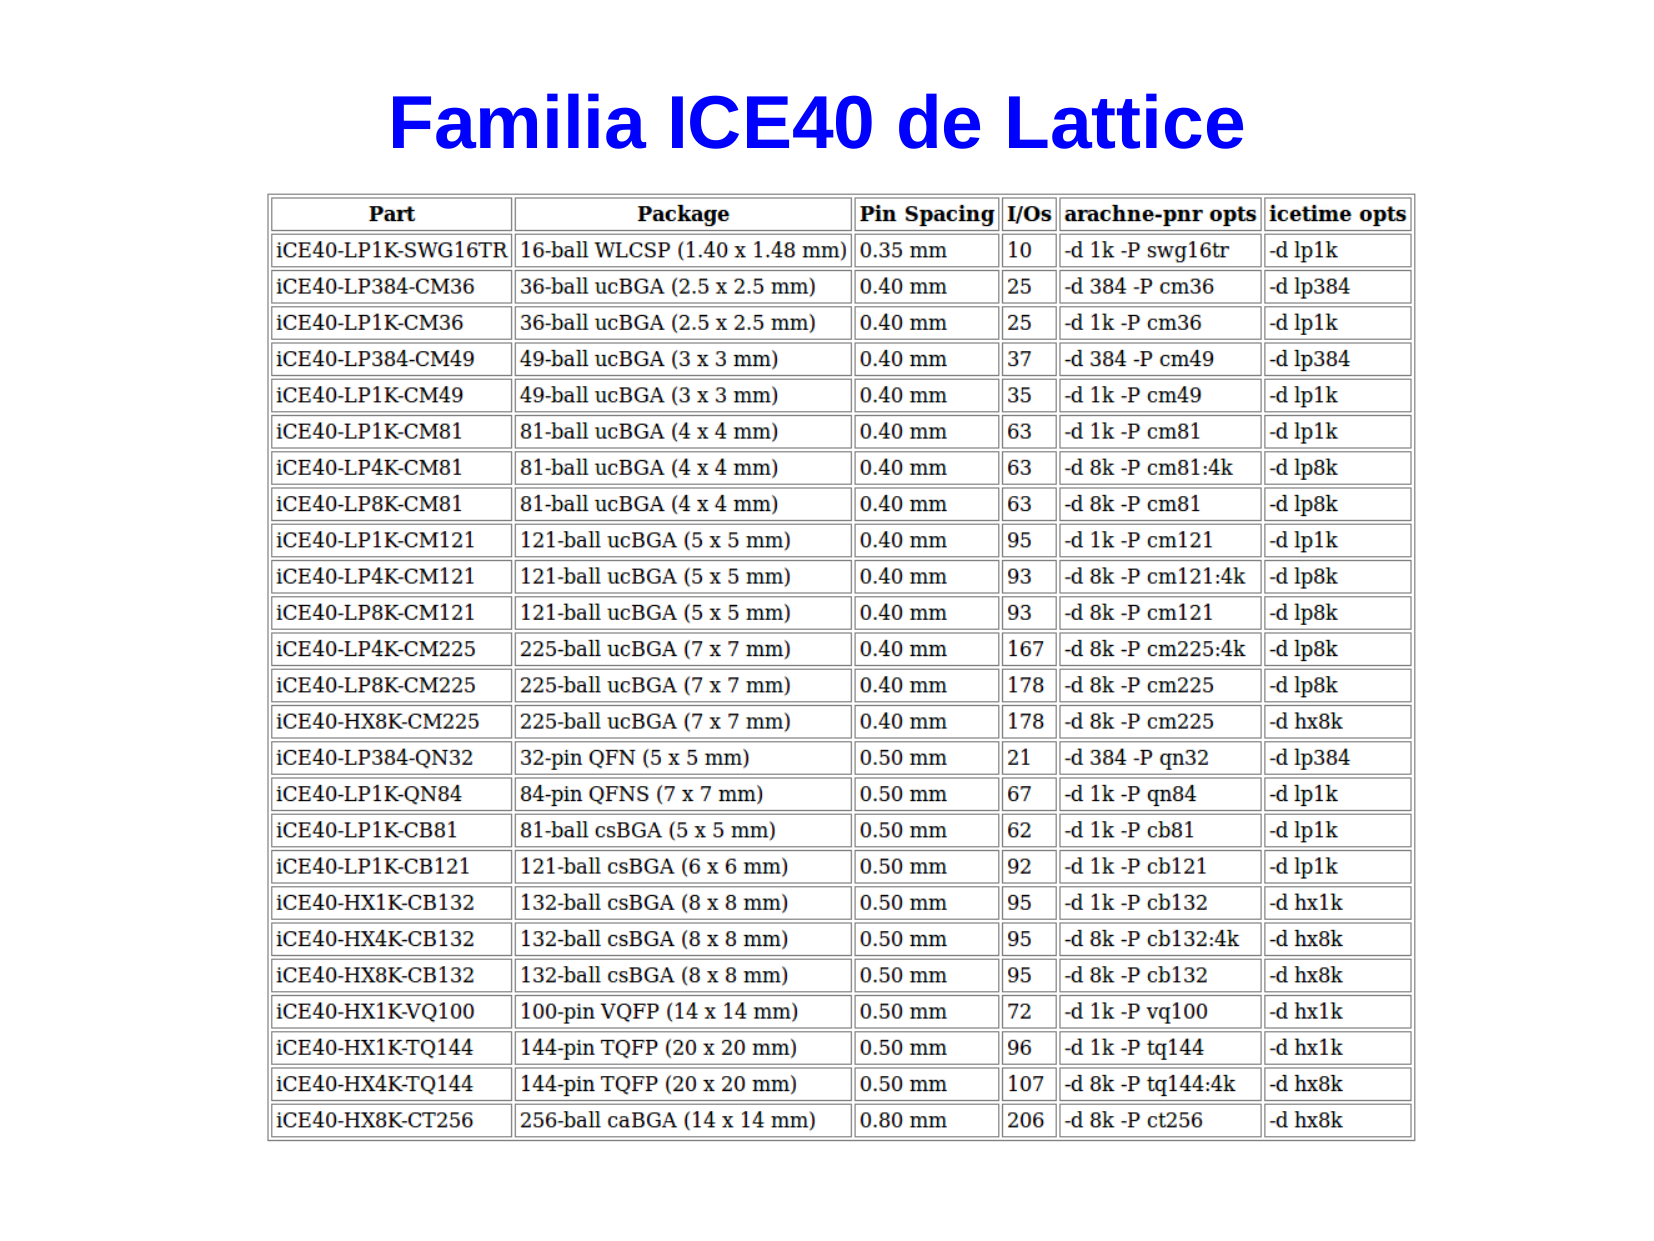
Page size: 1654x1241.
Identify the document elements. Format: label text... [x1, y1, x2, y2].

text_box Familia ICE40 de Lattice [90, 73, 1546, 211]
picture [255, 185, 1423, 1156]
